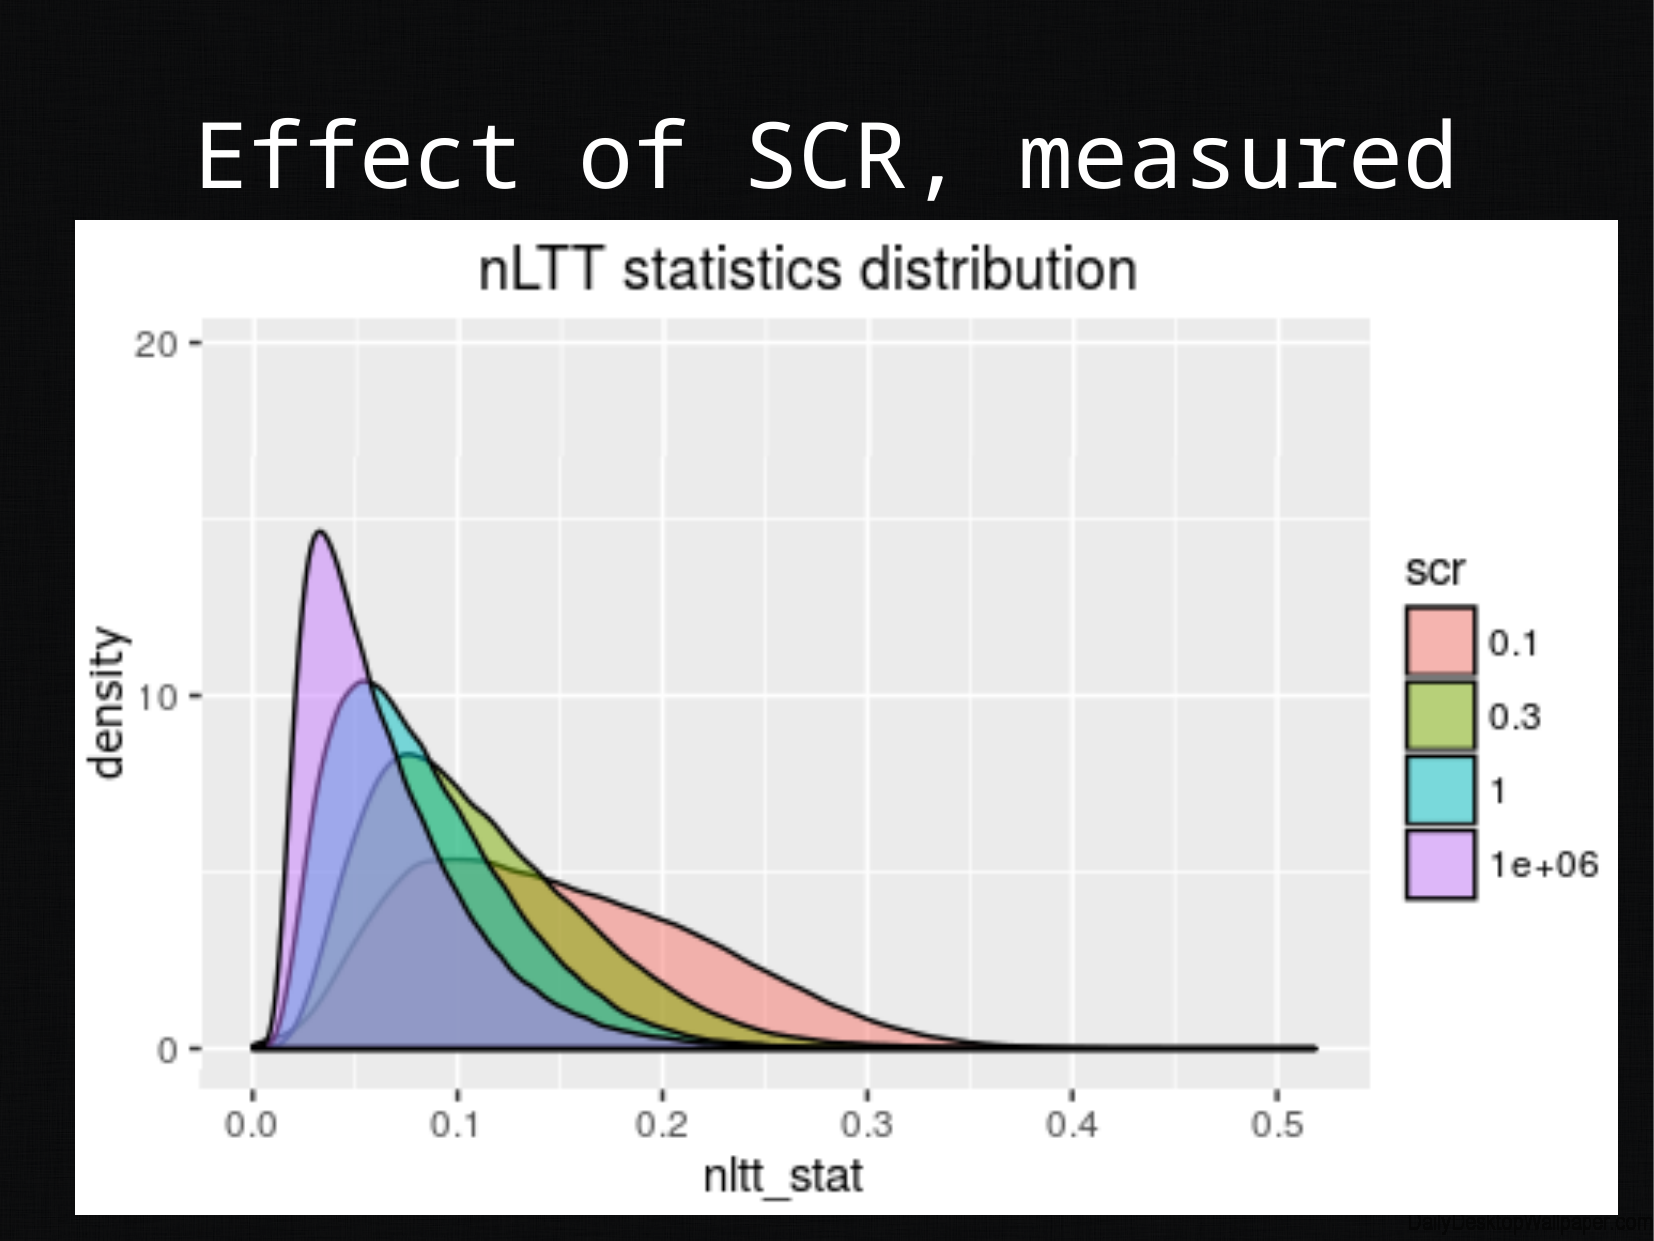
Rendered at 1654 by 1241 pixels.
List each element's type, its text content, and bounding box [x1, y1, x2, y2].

title Effect of SCR, measured [82, 49, 1571, 220]
picture [0, 0, 1654, 1241]
